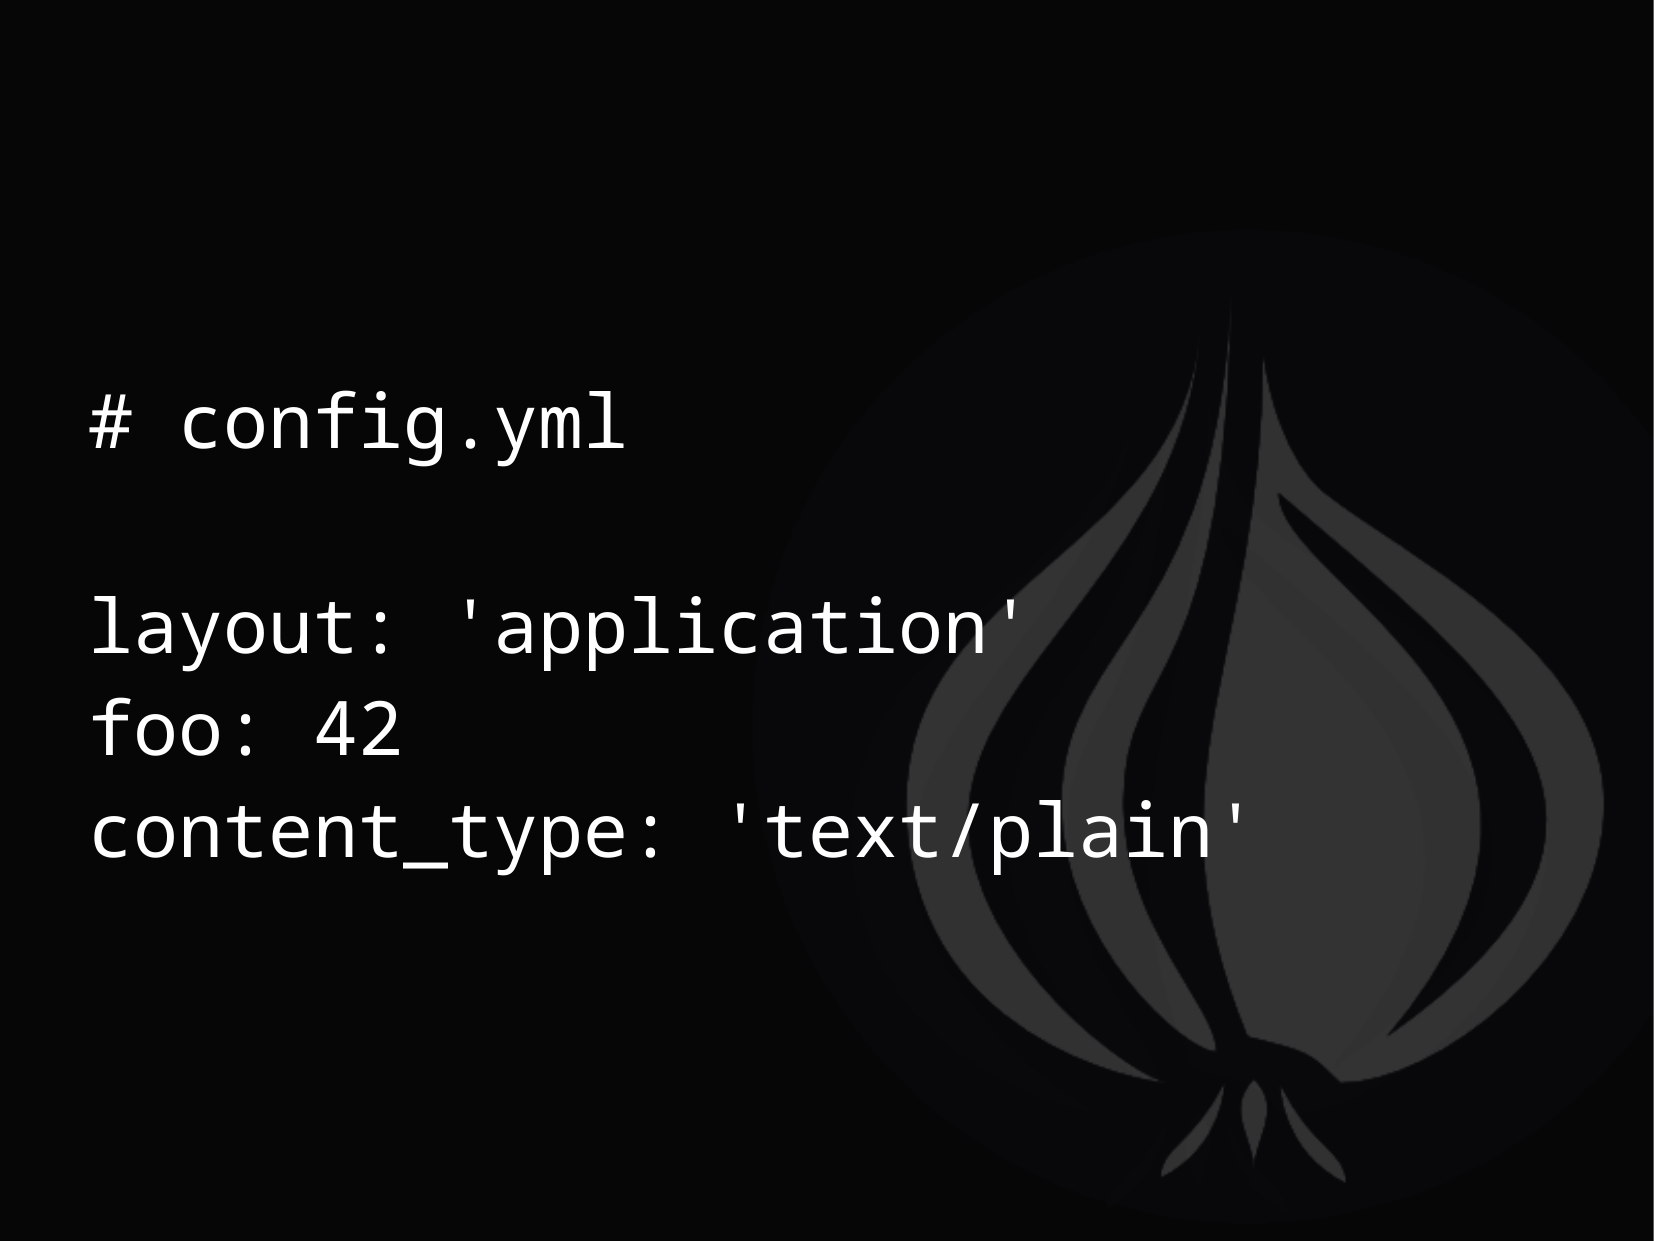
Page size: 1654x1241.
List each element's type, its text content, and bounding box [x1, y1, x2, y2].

picture [0, 0, 1654, 1241]
subtitle # config.yml layout: 'application' foo: 42 content_type: 'text/plain' [88, 214, 1577, 1034]
